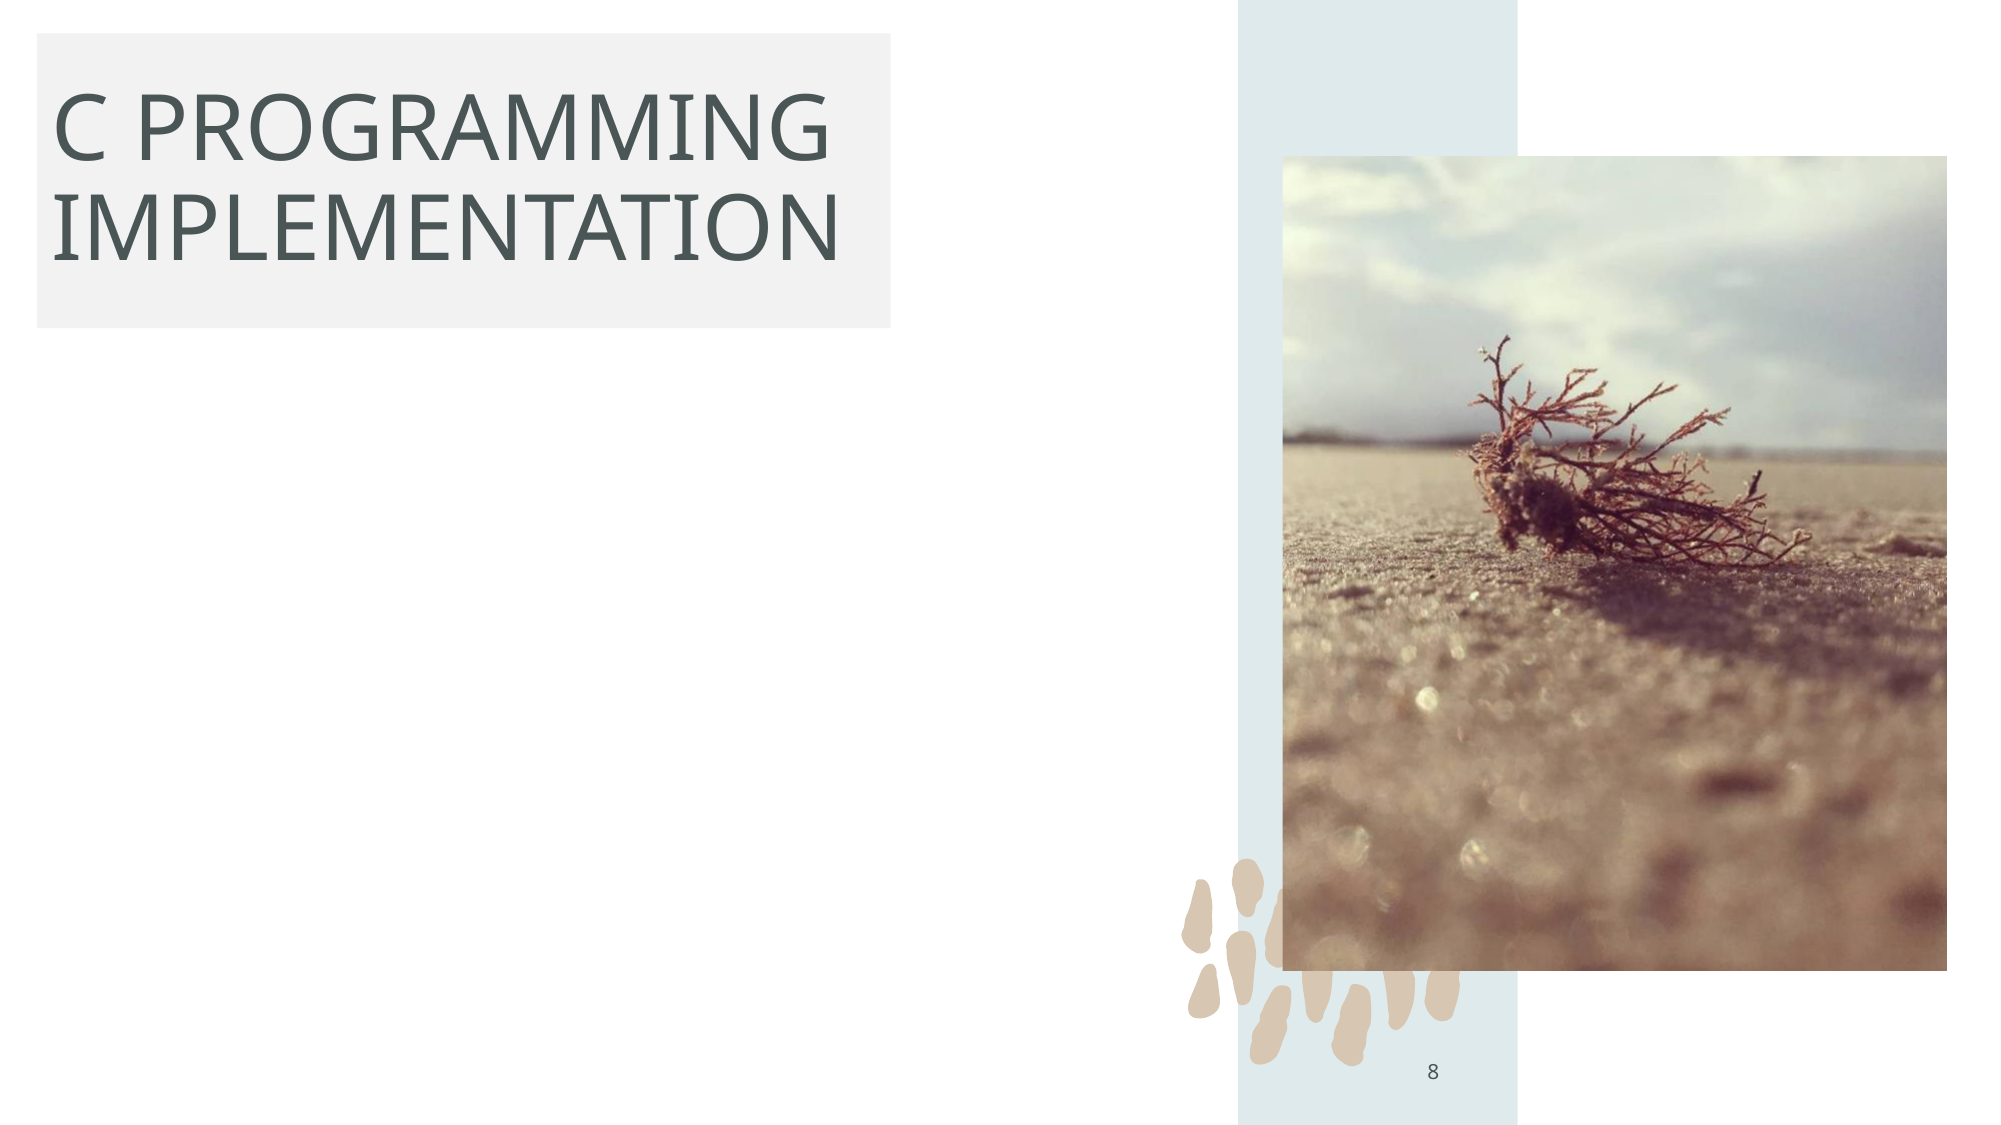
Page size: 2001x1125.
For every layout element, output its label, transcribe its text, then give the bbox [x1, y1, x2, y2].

title C PROGRAMMING IMPLEMENTATION [36, 33, 891, 329]
picture [1282, 156, 1947, 971]
slide_number 8 [1412, 1042, 1863, 1103]
